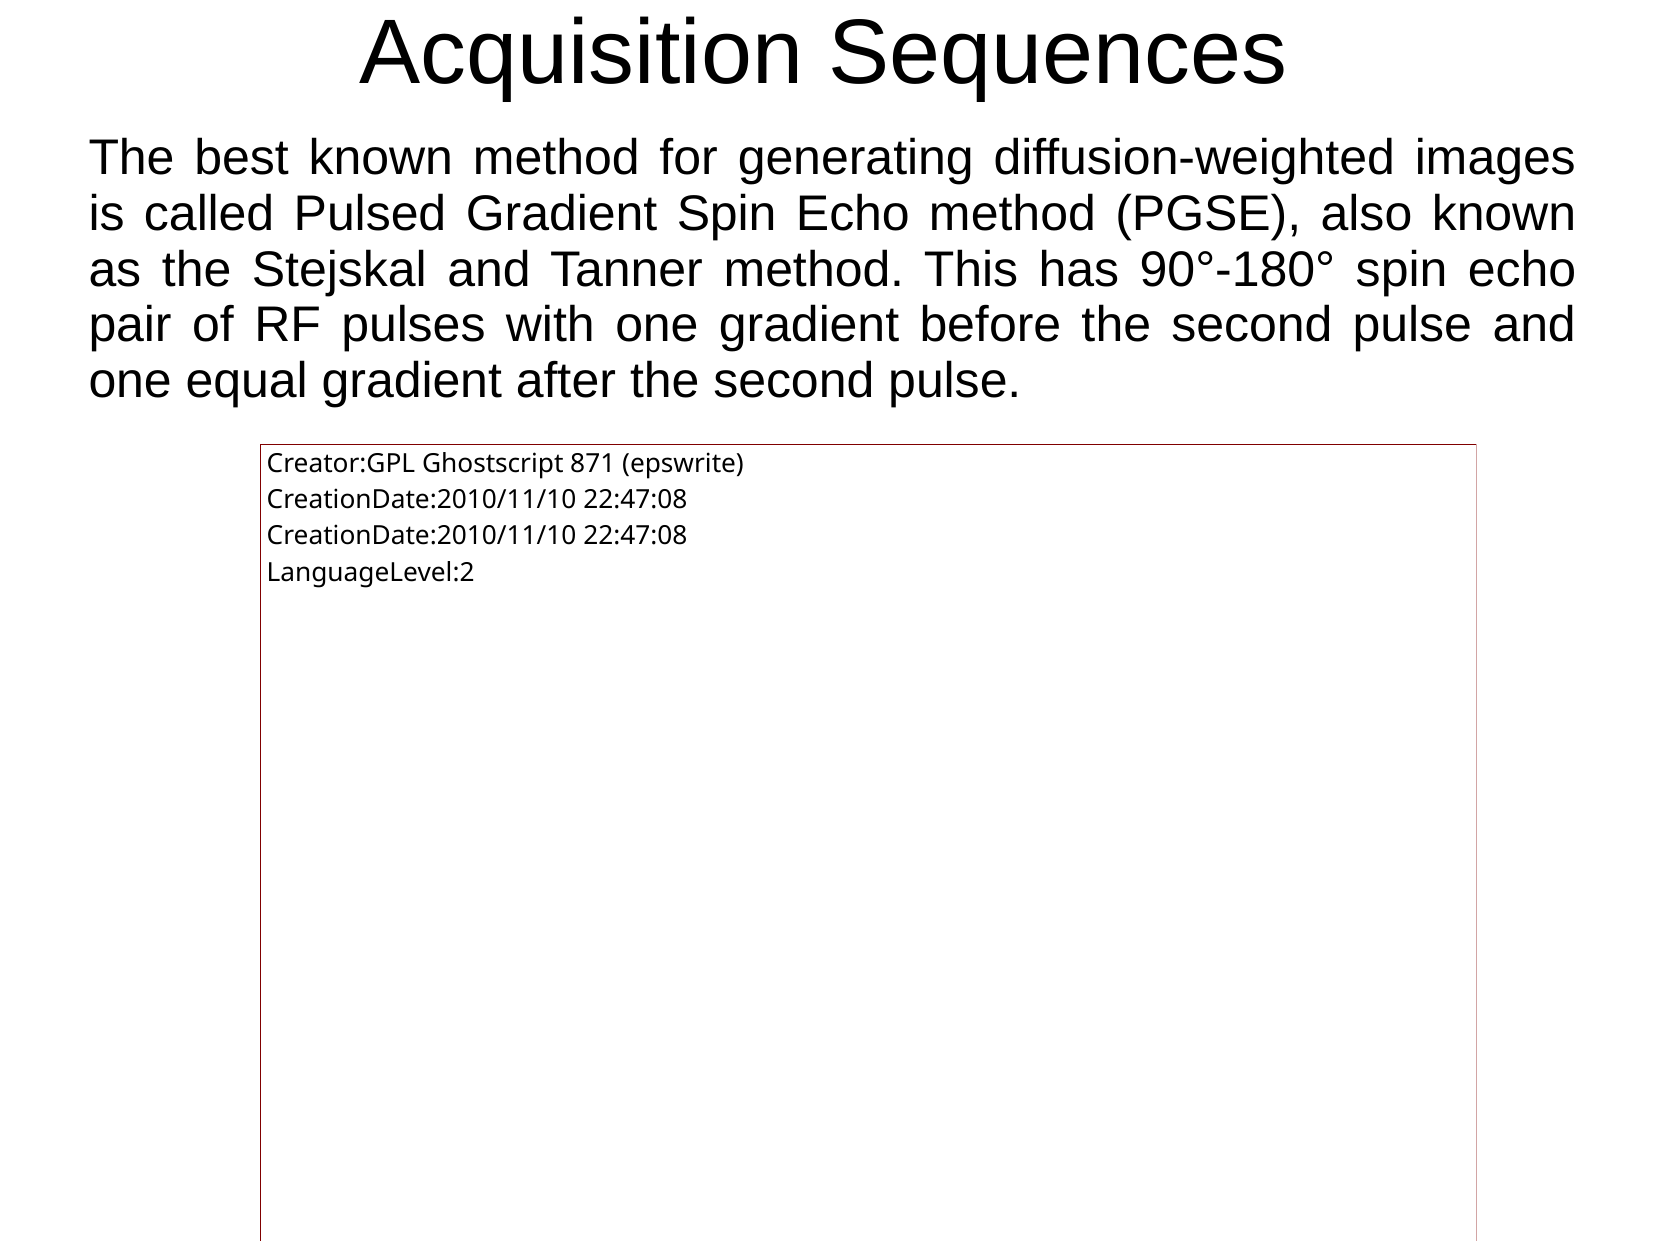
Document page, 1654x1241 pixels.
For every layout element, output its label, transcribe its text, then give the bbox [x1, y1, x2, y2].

subtitle The best known method for generating diffusion-weighted images is called Pulsed Gradient Spin Echo method (PGSE), also known as the Stejskal and Tanner method. This has 90°-180° spin echo pair of RF pulses with one gradient before the second pulse and one equal gradient after the second pulse. [88, 106, 1577, 432]
picture [258, 442, 1477, 1241]
title Acquisition Sequences [79, 0, 1569, 148]
